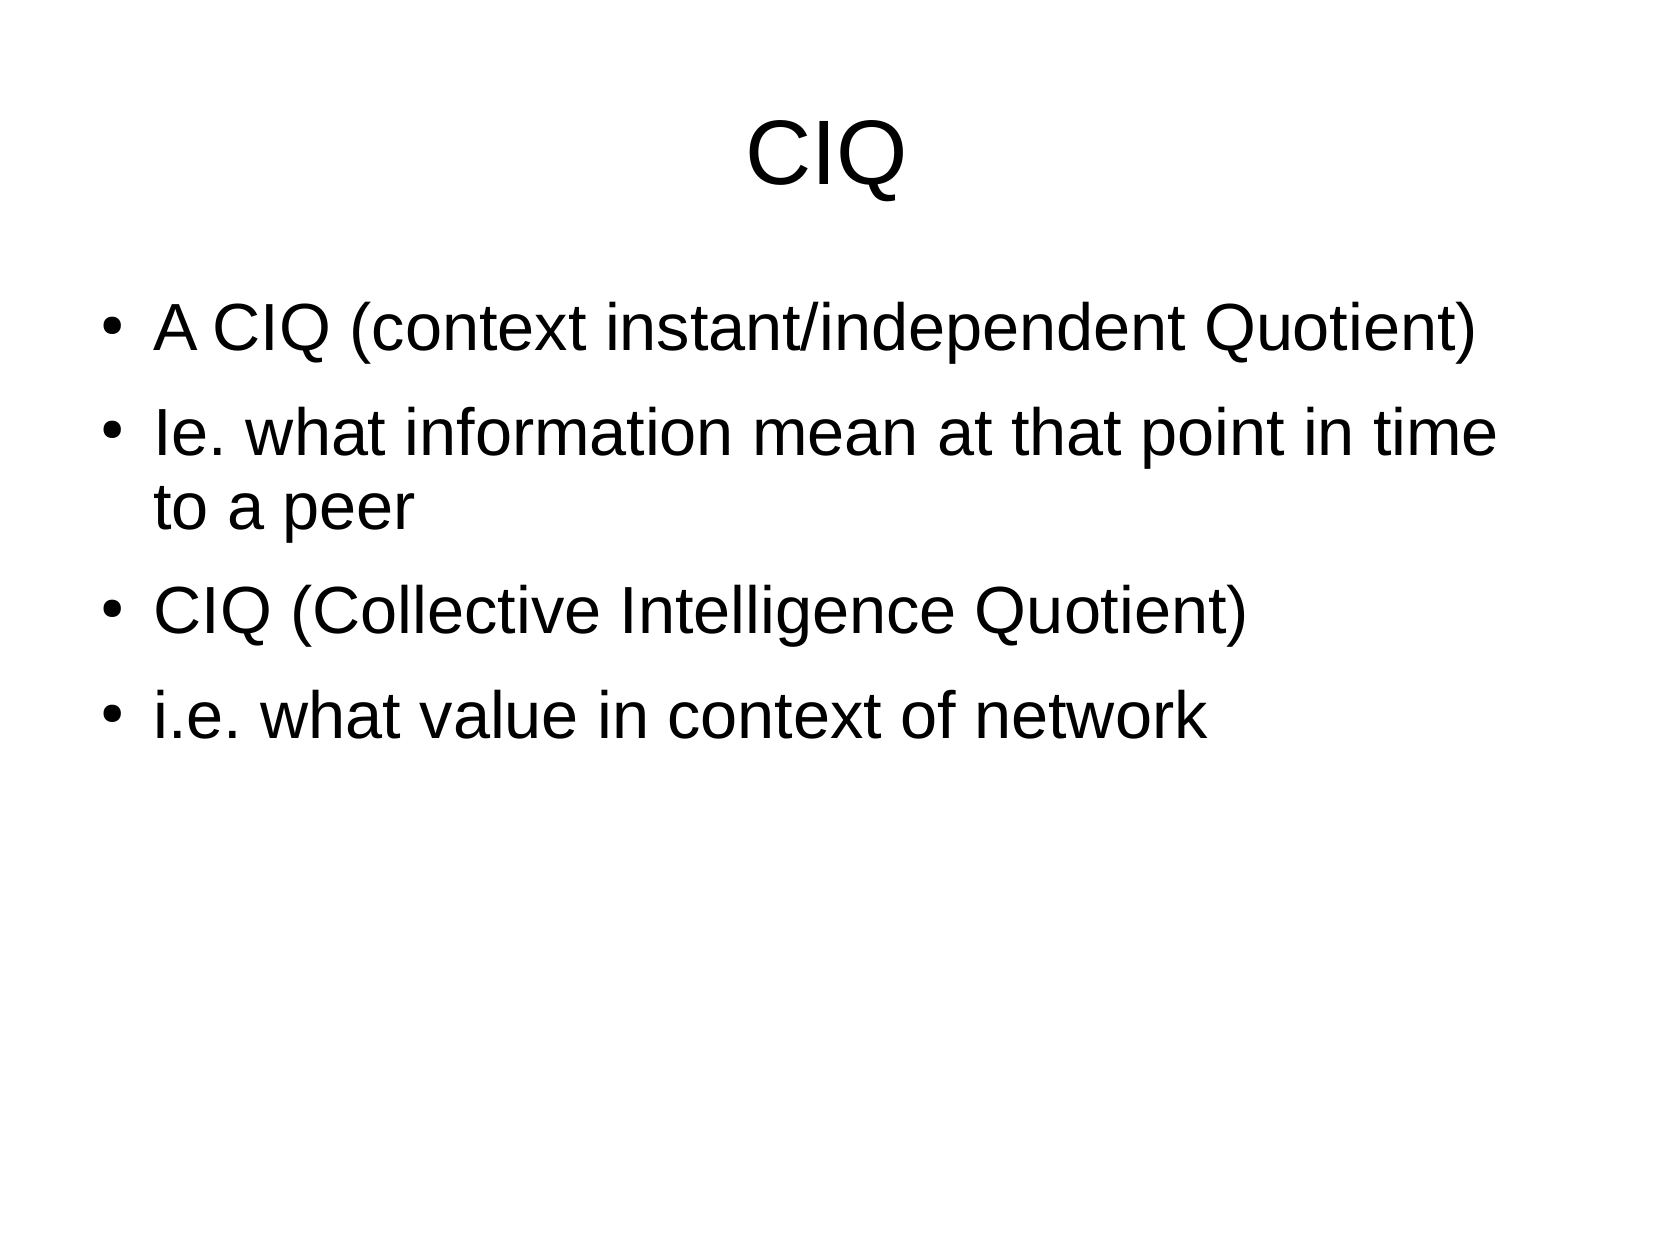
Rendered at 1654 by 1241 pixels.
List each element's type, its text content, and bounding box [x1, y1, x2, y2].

list A CIQ (context instant/independent Quotient) Ie. what information mean at that point in time to a peer CIQ (Collective Intelligence Quotient) i.e. what value in context of network [82, 290, 1571, 1010]
title CIQ [82, 49, 1571, 257]
